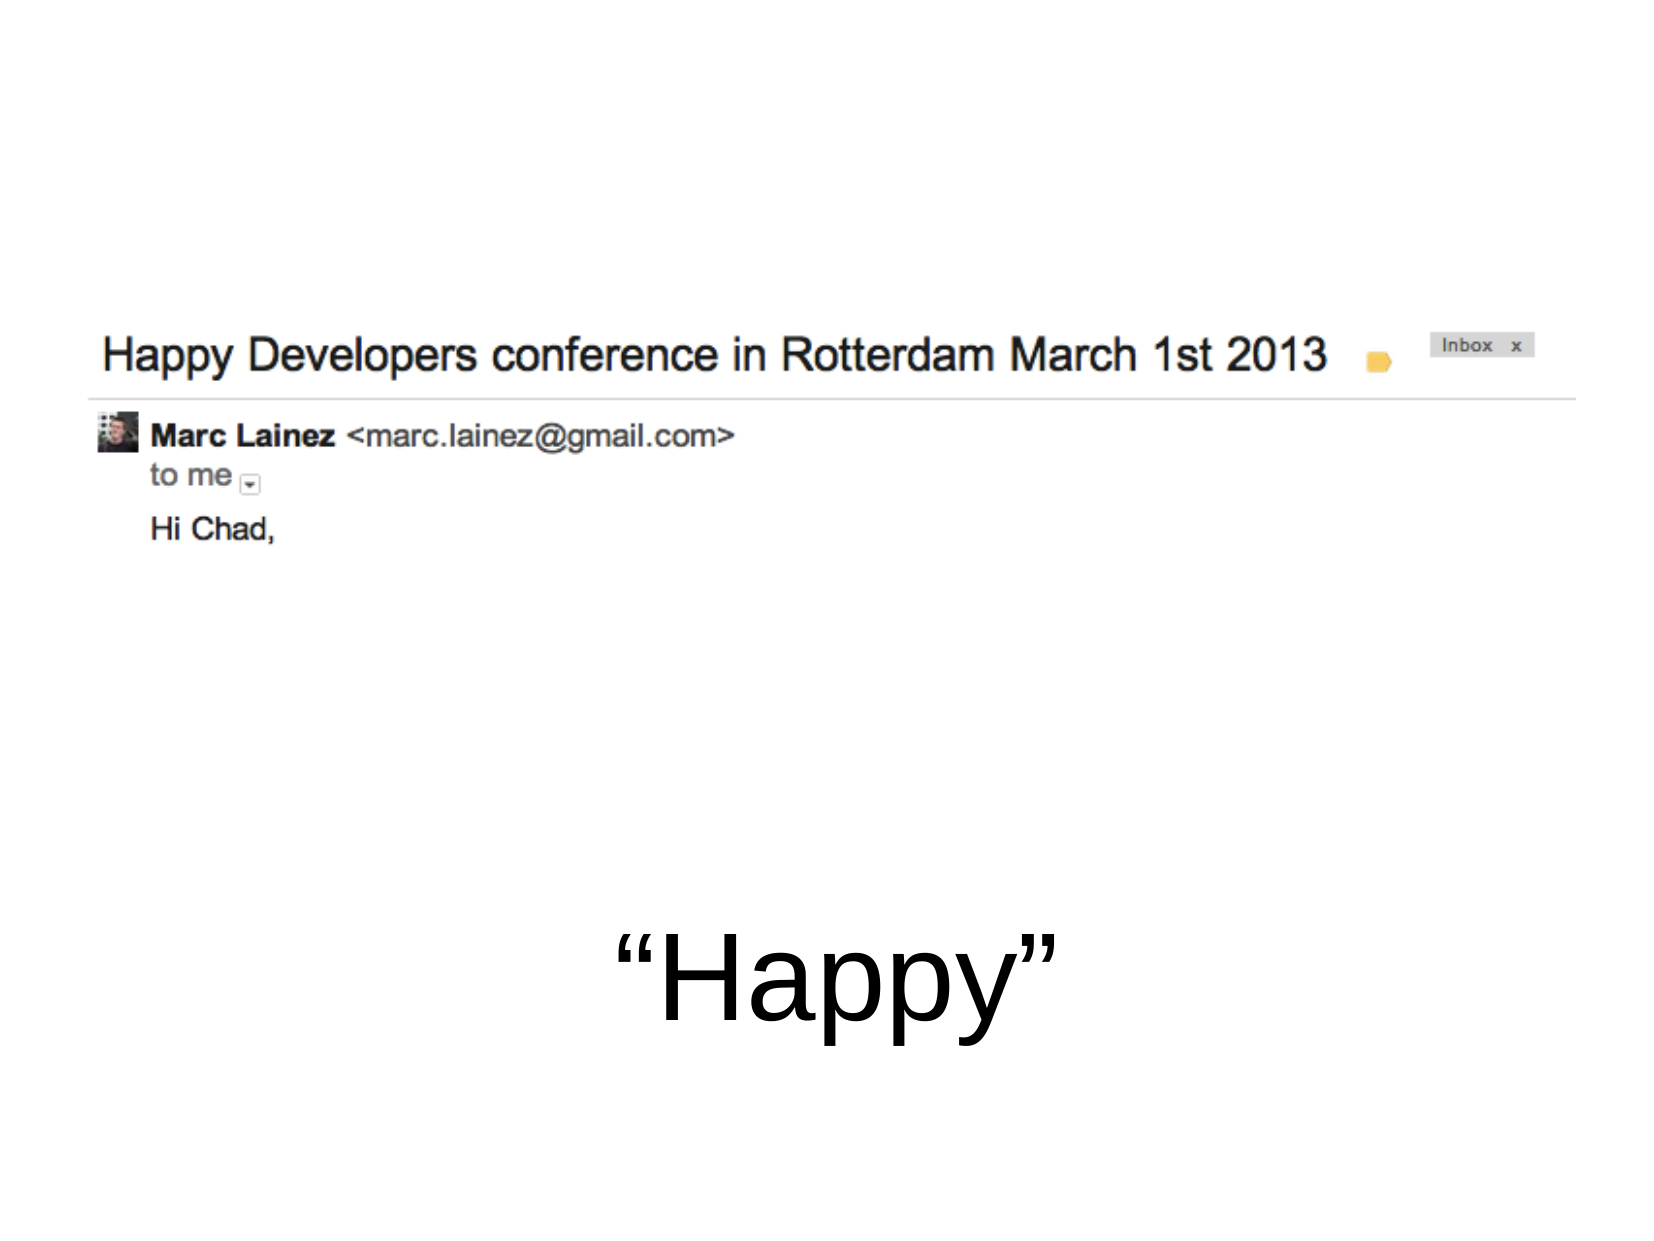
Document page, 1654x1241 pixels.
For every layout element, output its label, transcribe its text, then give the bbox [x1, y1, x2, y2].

text_box “Happy” [600, 900, 1075, 1055]
picture [75, 313, 1576, 586]
